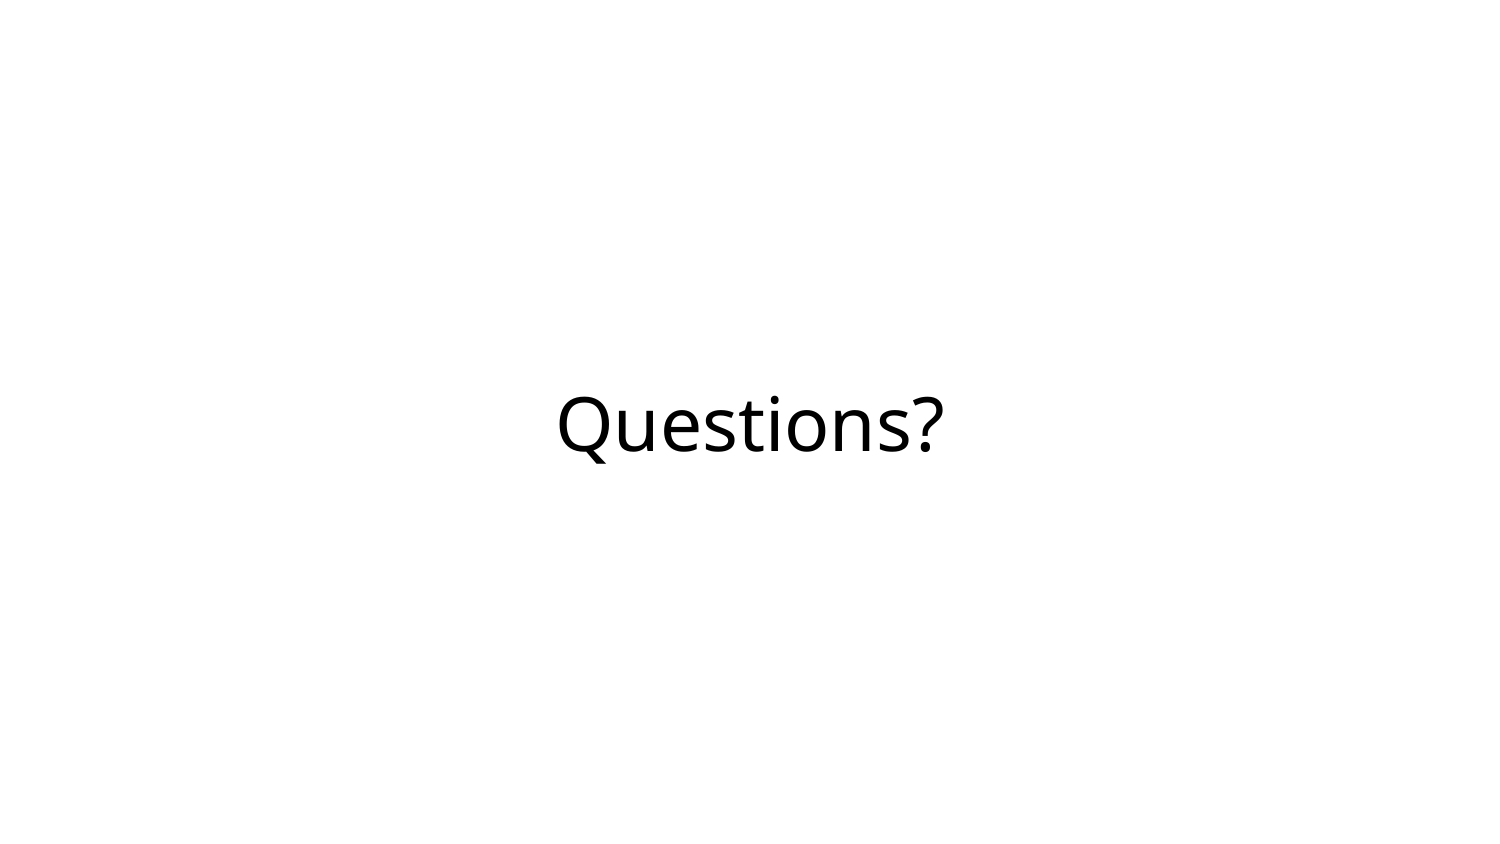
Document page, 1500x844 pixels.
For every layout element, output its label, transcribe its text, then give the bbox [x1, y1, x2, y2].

title Questions? [51, 352, 1449, 491]
